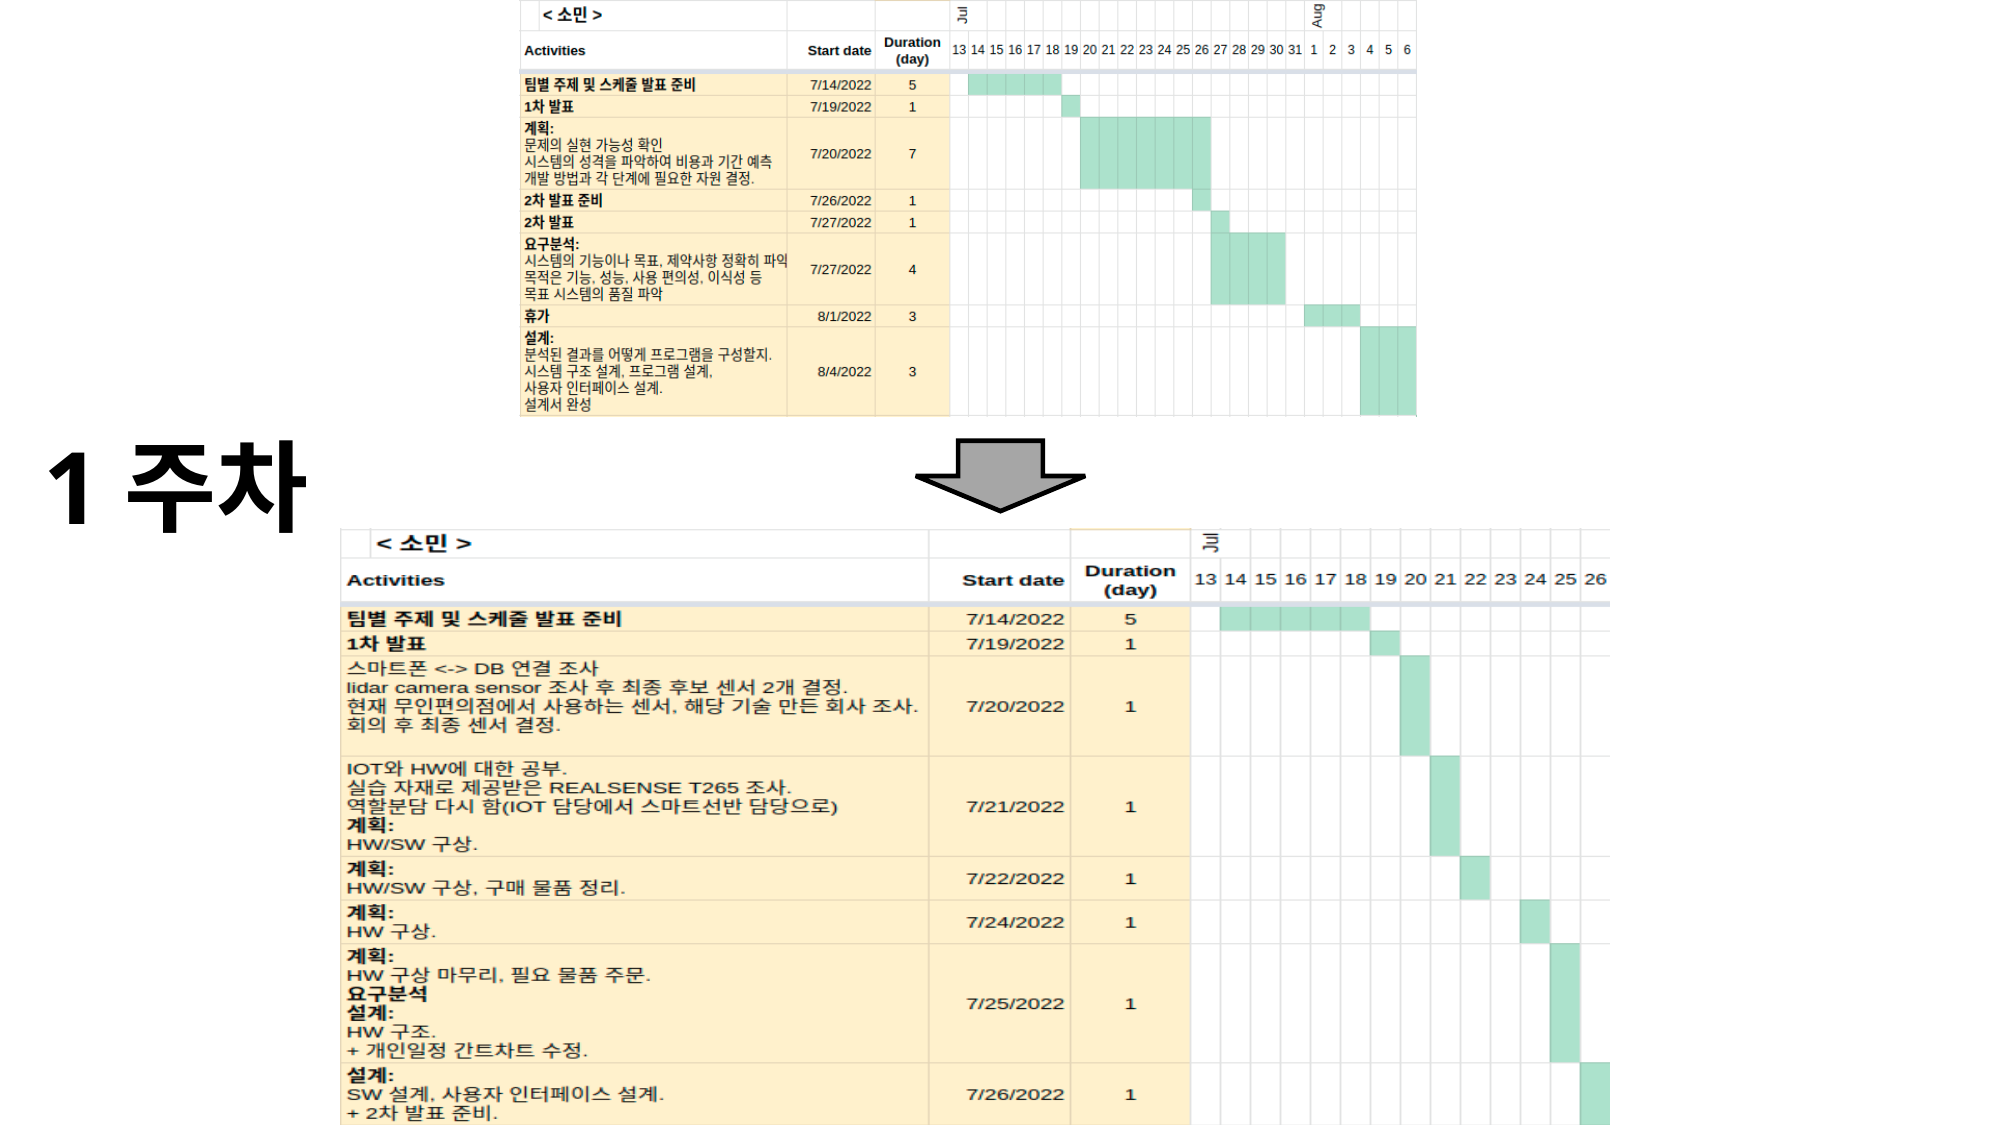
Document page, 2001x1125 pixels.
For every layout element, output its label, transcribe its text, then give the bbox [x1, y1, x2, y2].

text_box 1주차 [28, 417, 354, 554]
text_box [915, 440, 1086, 512]
picture [340, 528, 1610, 1125]
picture [519, 0, 1417, 417]
